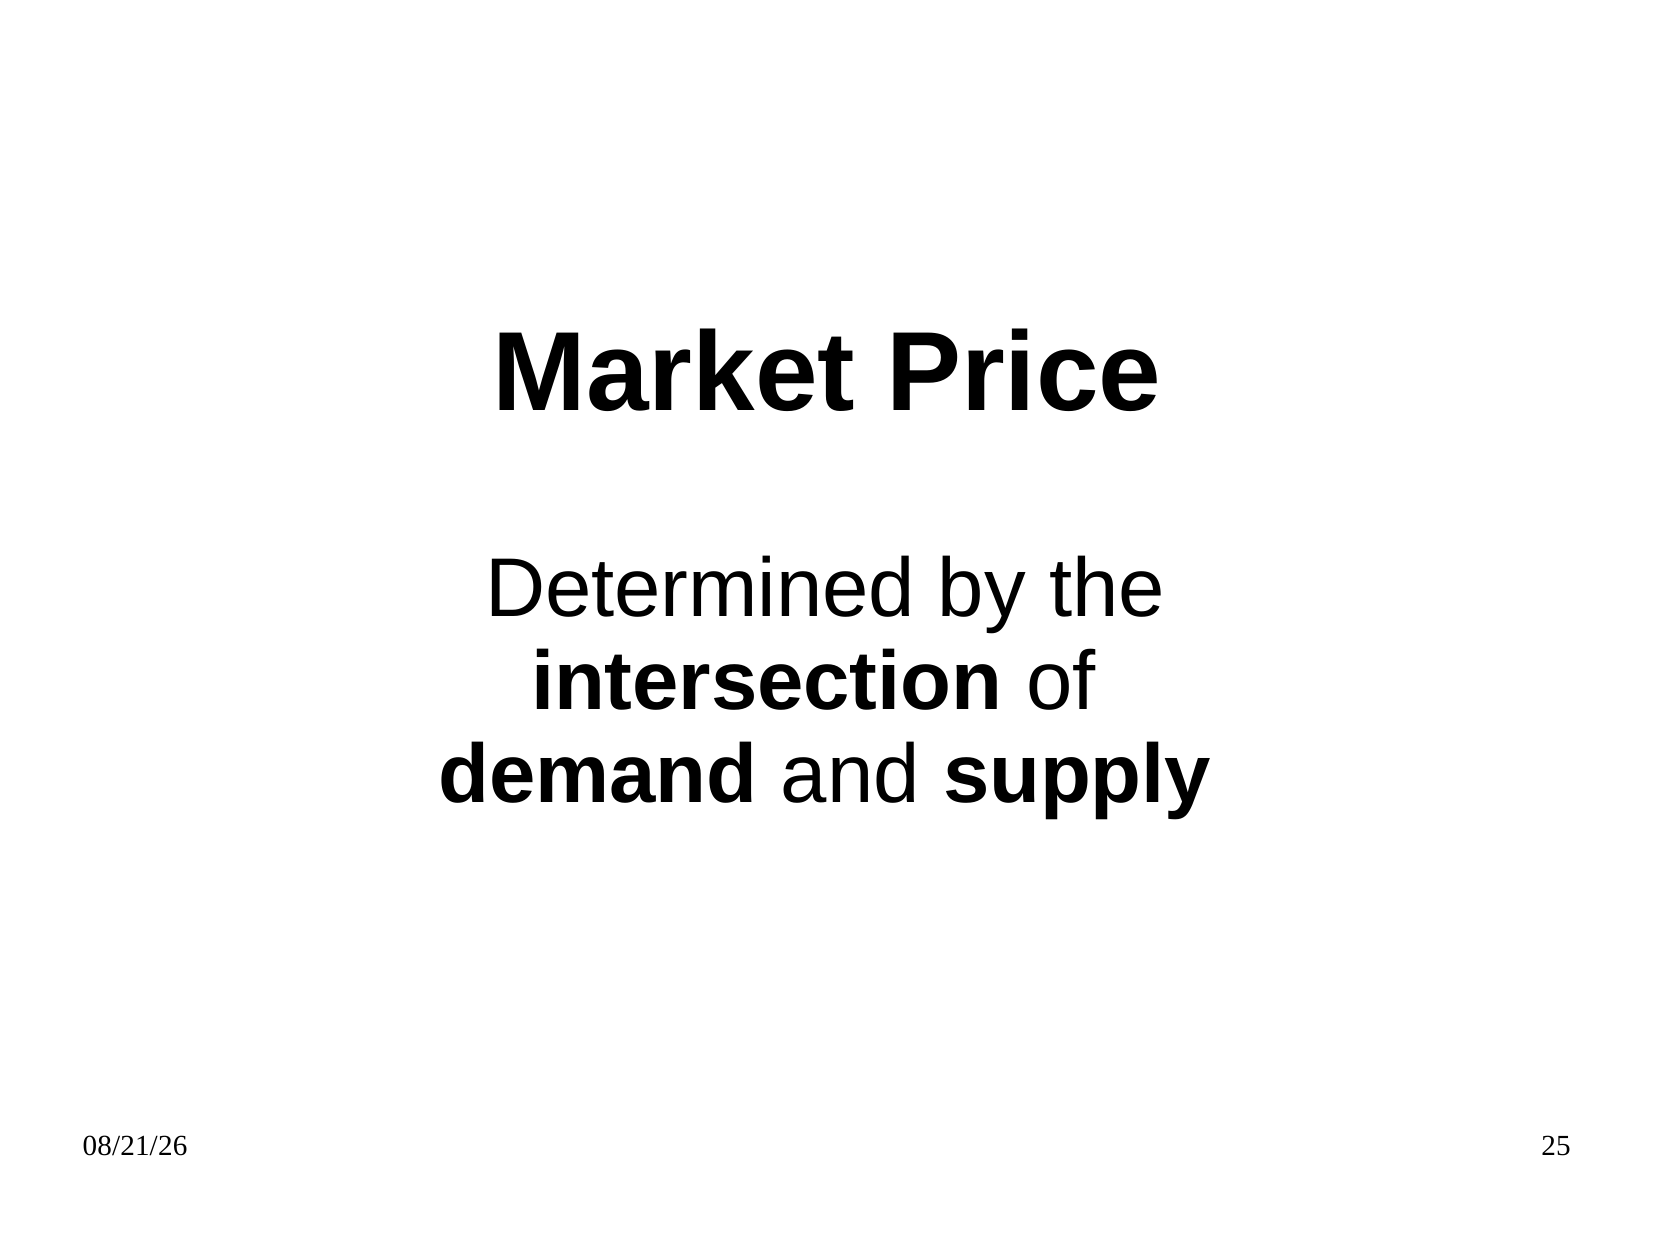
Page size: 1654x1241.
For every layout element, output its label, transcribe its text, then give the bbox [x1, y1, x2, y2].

subtitle Determined by the intersection of demand and supply [412, 540, 1238, 820]
title Market Price [82, 267, 1571, 476]
